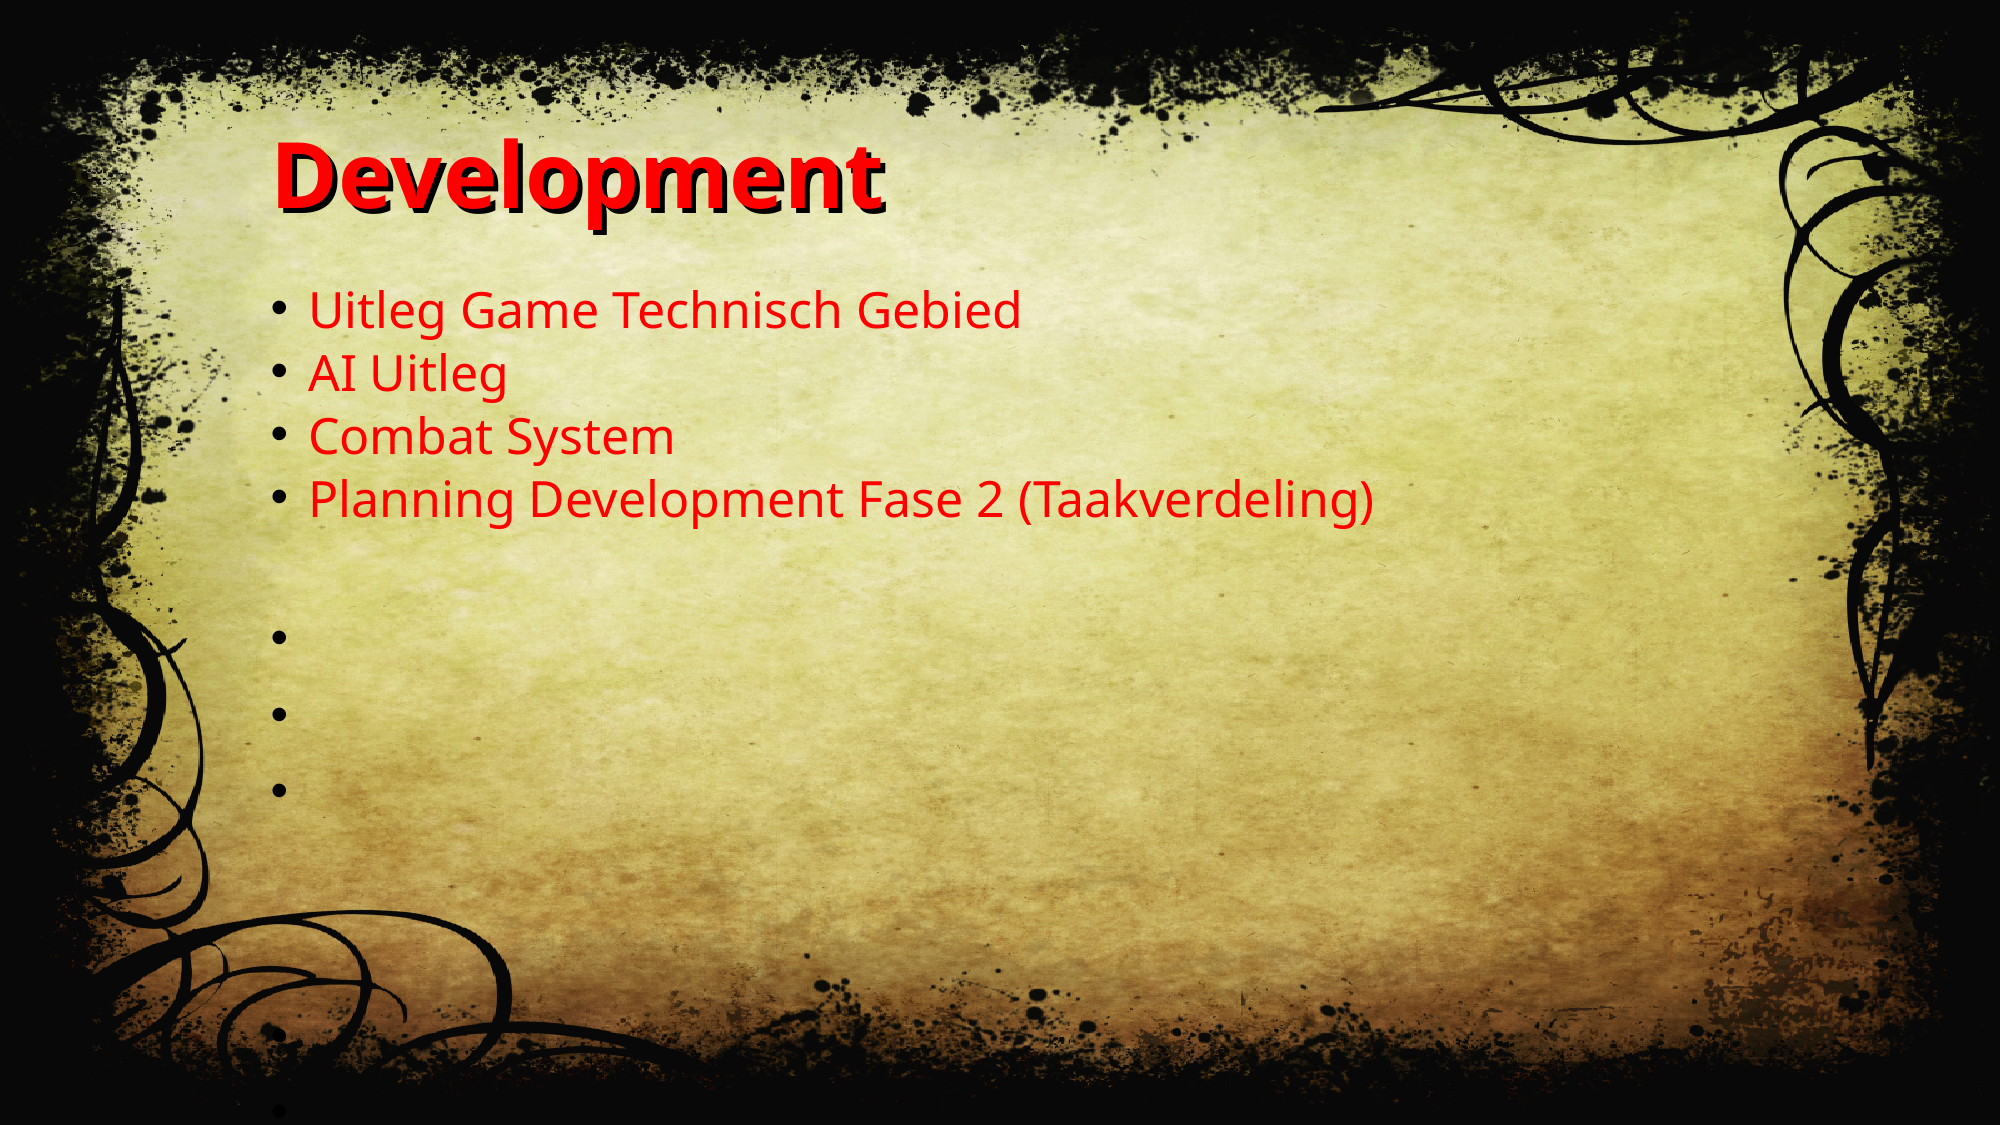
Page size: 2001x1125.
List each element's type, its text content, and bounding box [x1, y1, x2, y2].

title Development [255, 70, 1981, 288]
list Uitleg Game Technisch Gebied AI Uitleg Combat System Planning Development Fase 2 (Taakverdeling) [255, 288, 1981, 1002]
